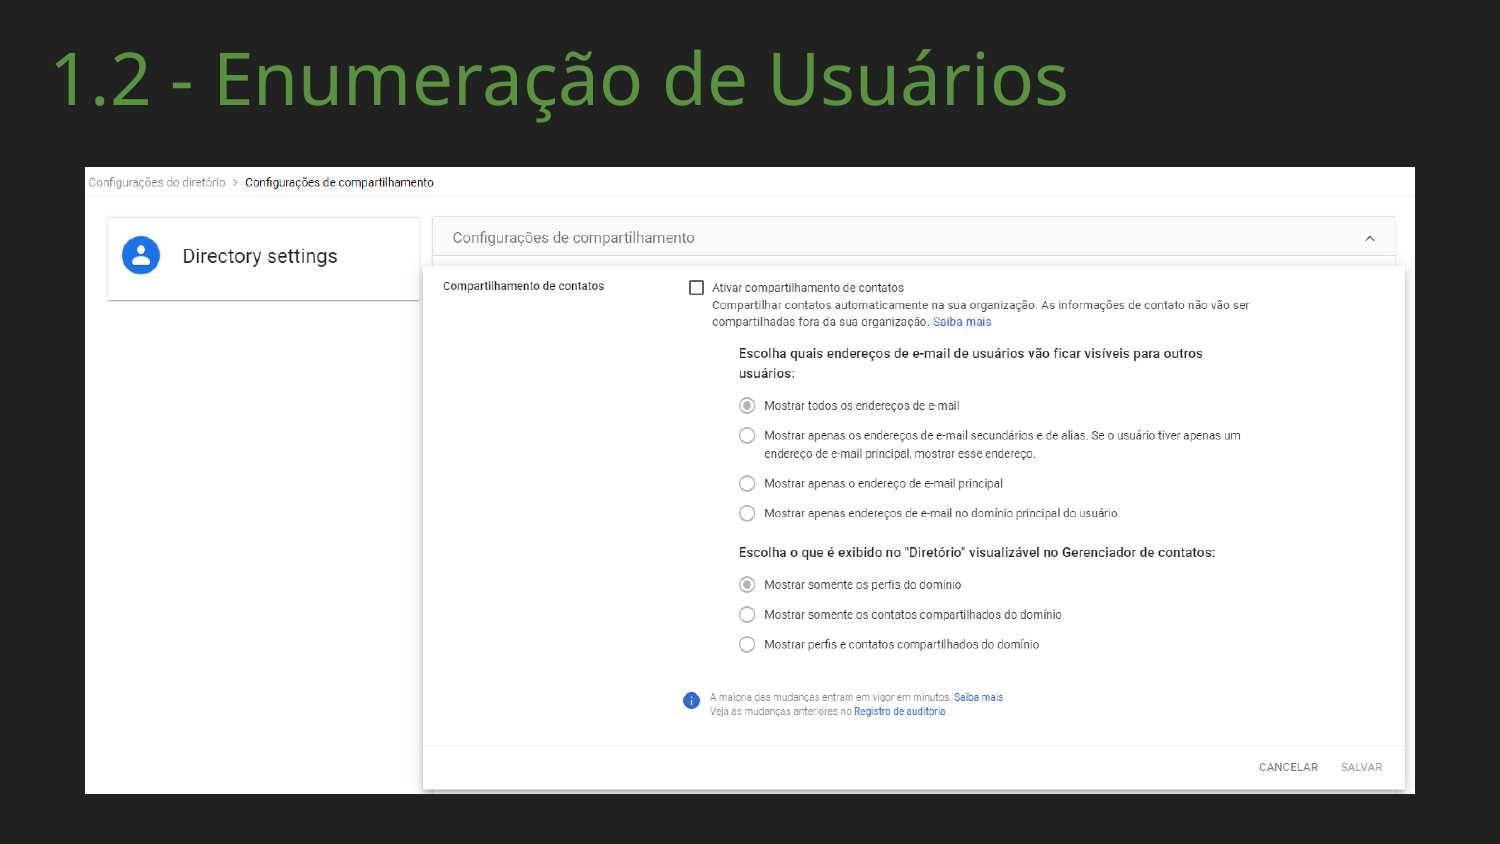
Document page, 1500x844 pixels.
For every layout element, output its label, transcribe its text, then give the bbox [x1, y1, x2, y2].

title 1.2 - Enumeração de Usuários [34, 17, 1432, 168]
picture [85, 167, 1415, 794]
